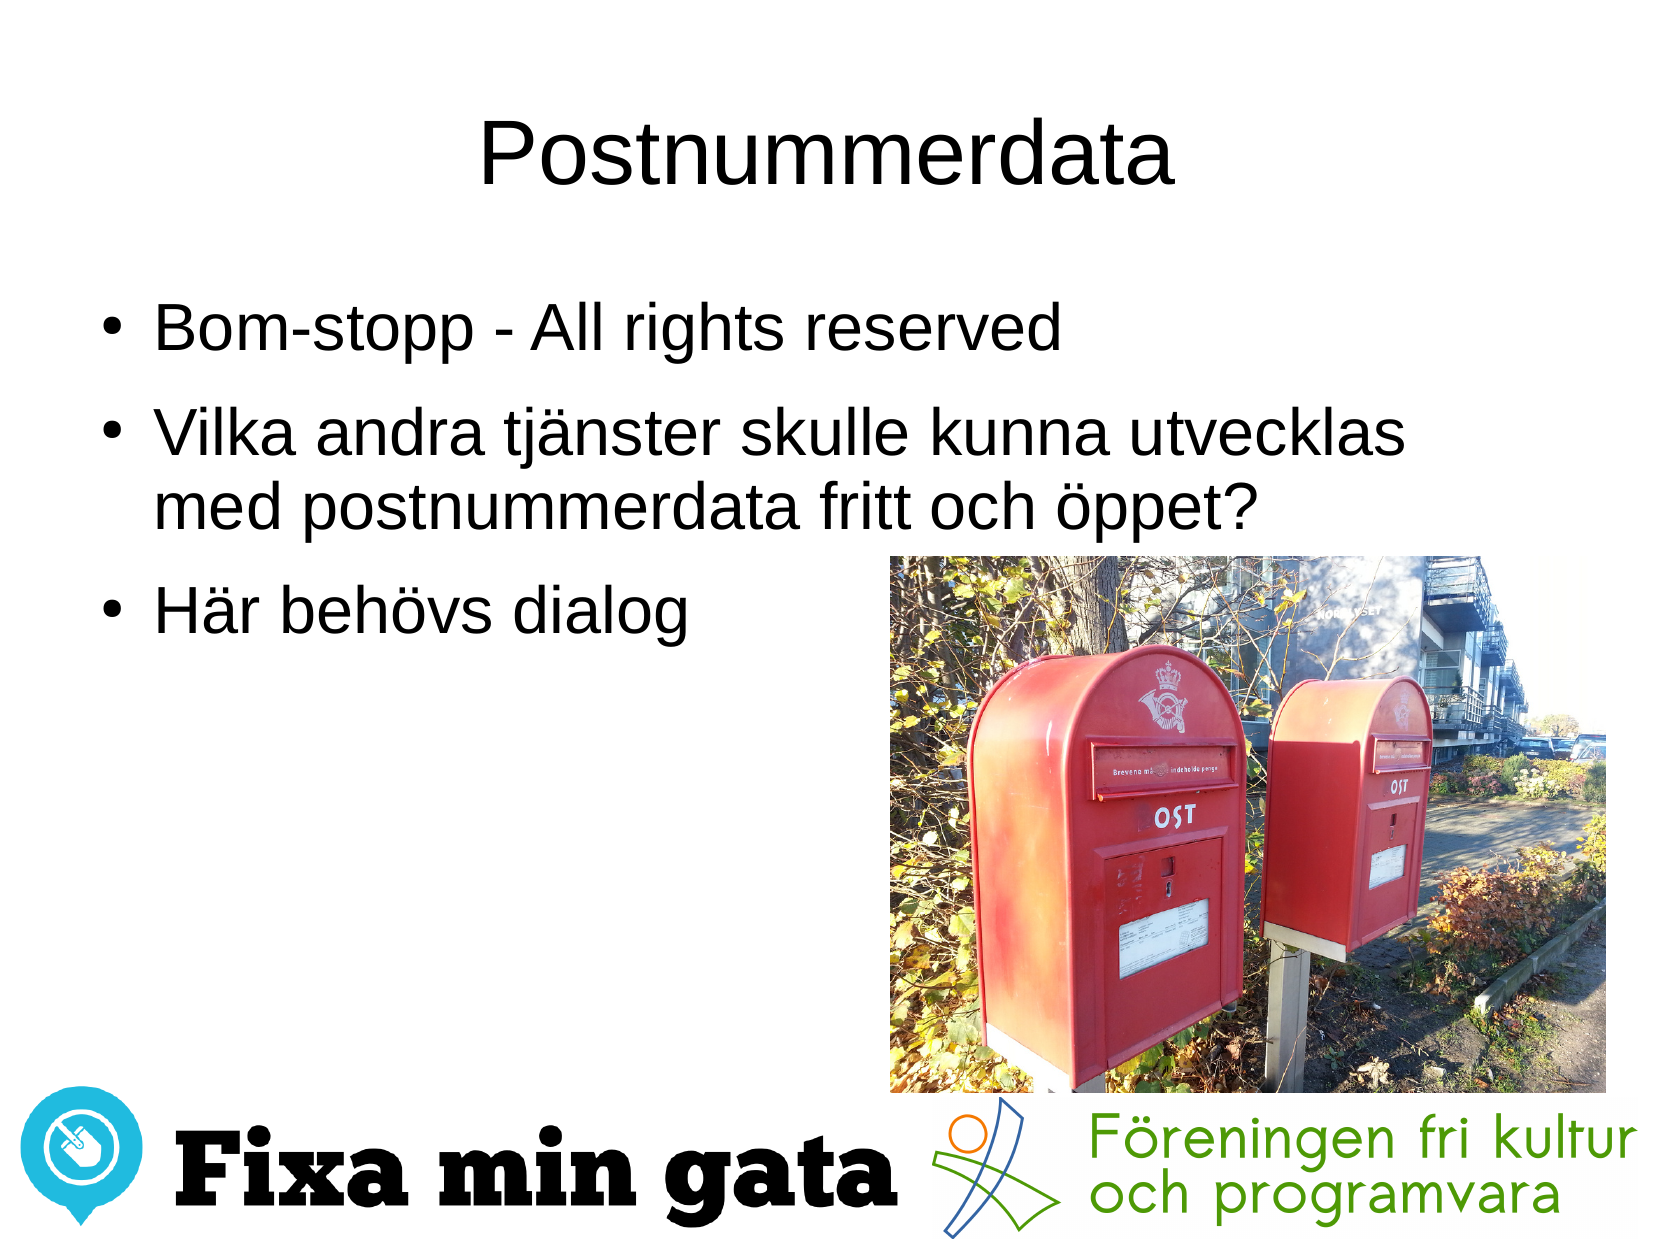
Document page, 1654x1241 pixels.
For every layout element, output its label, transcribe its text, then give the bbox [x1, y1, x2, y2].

title Postnummerdata [82, 49, 1571, 257]
list Bom-stopp - All rights reserved Vilka andra tjänster skulle kunna utvecklas med postnummerdata fritt och öppet? Här behövs dialog [82, 290, 1538, 1010]
picture [932, 1097, 1638, 1239]
picture [4, 556, 1606, 1236]
